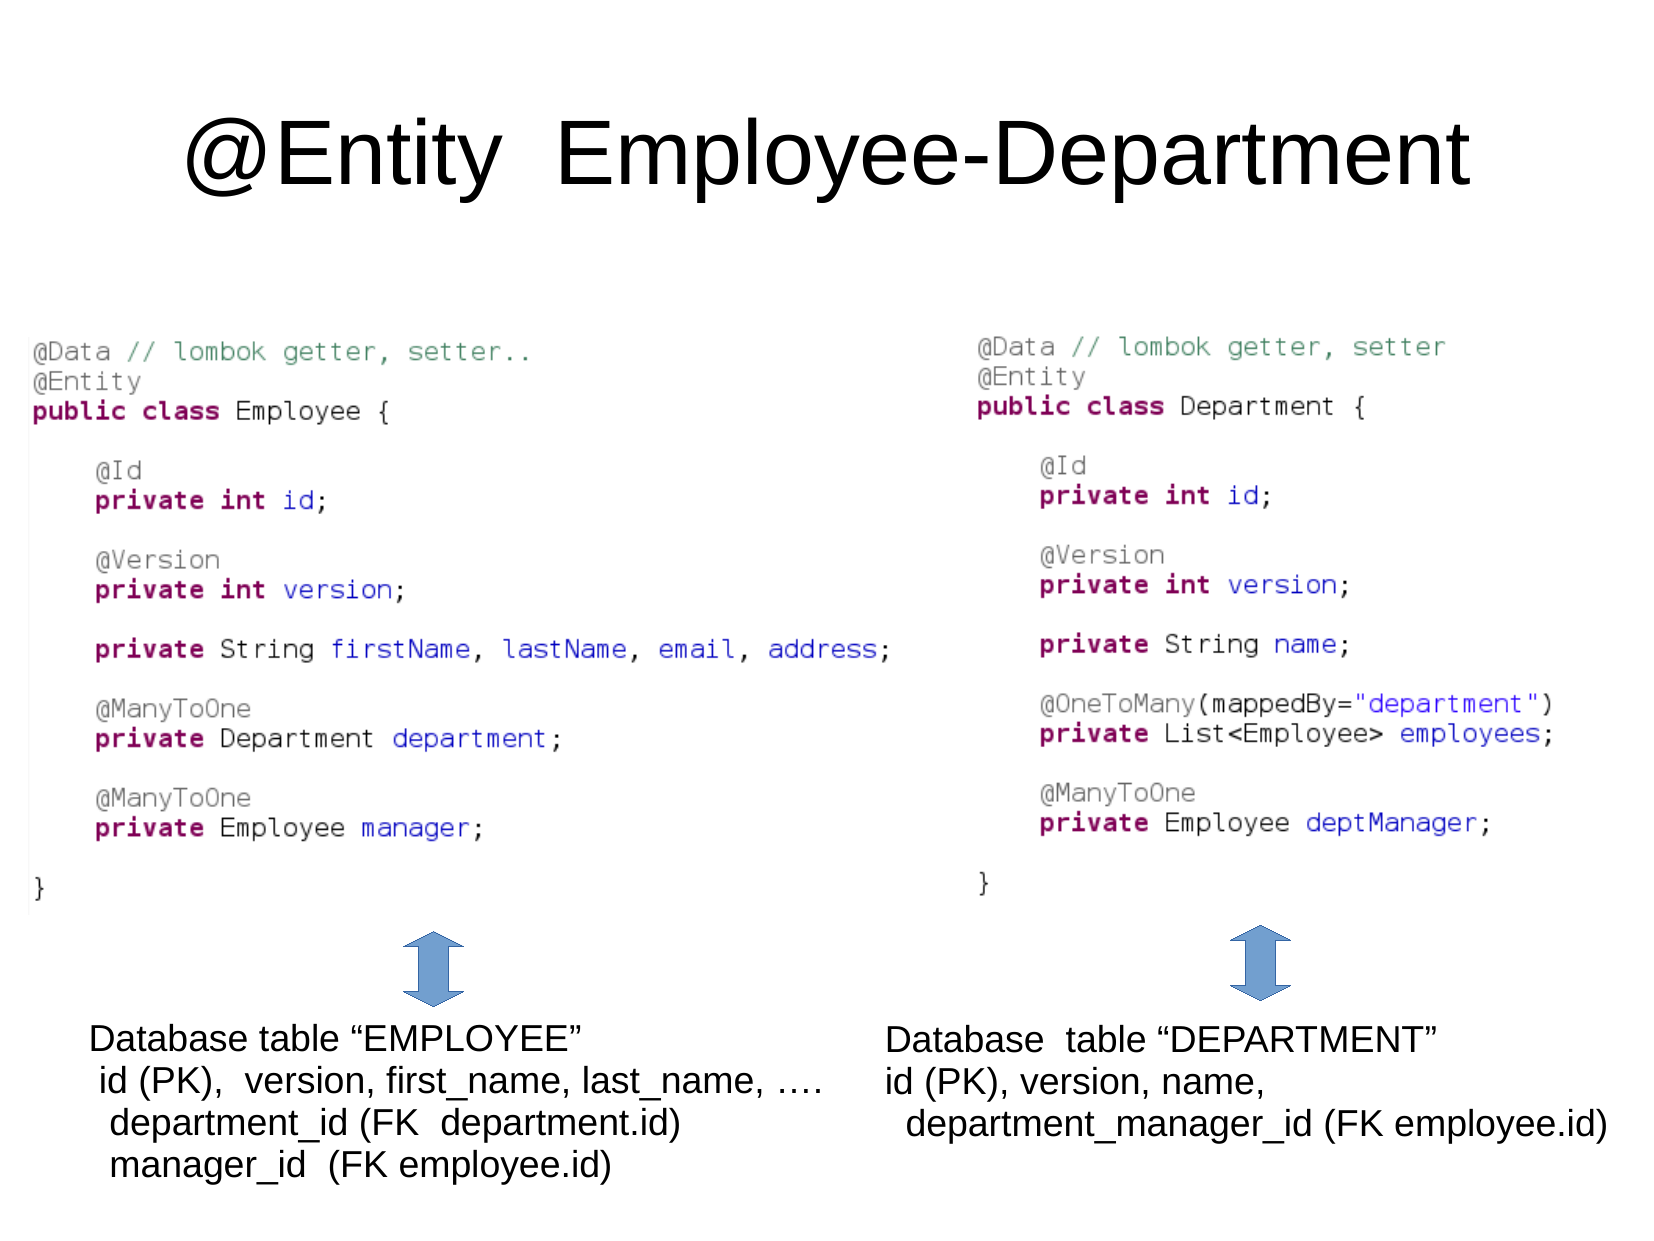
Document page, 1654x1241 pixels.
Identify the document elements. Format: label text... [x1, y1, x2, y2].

text_box Database table “DEPARTMENT” id (PK), version, name, department_manager_id (FK employee.id) [870, 1011, 1654, 1195]
text_box [403, 931, 464, 1007]
text_box Database table “EMPLOYEE” id (PK), version, first_name, last_name, …. department_id (FK department.id) manager_id (FK employee.id) [73, 1010, 854, 1194]
text_box [1230, 925, 1291, 1001]
picture [28, 337, 895, 915]
picture [974, 329, 1555, 902]
title @Entity Employee-Department [82, 49, 1571, 257]
